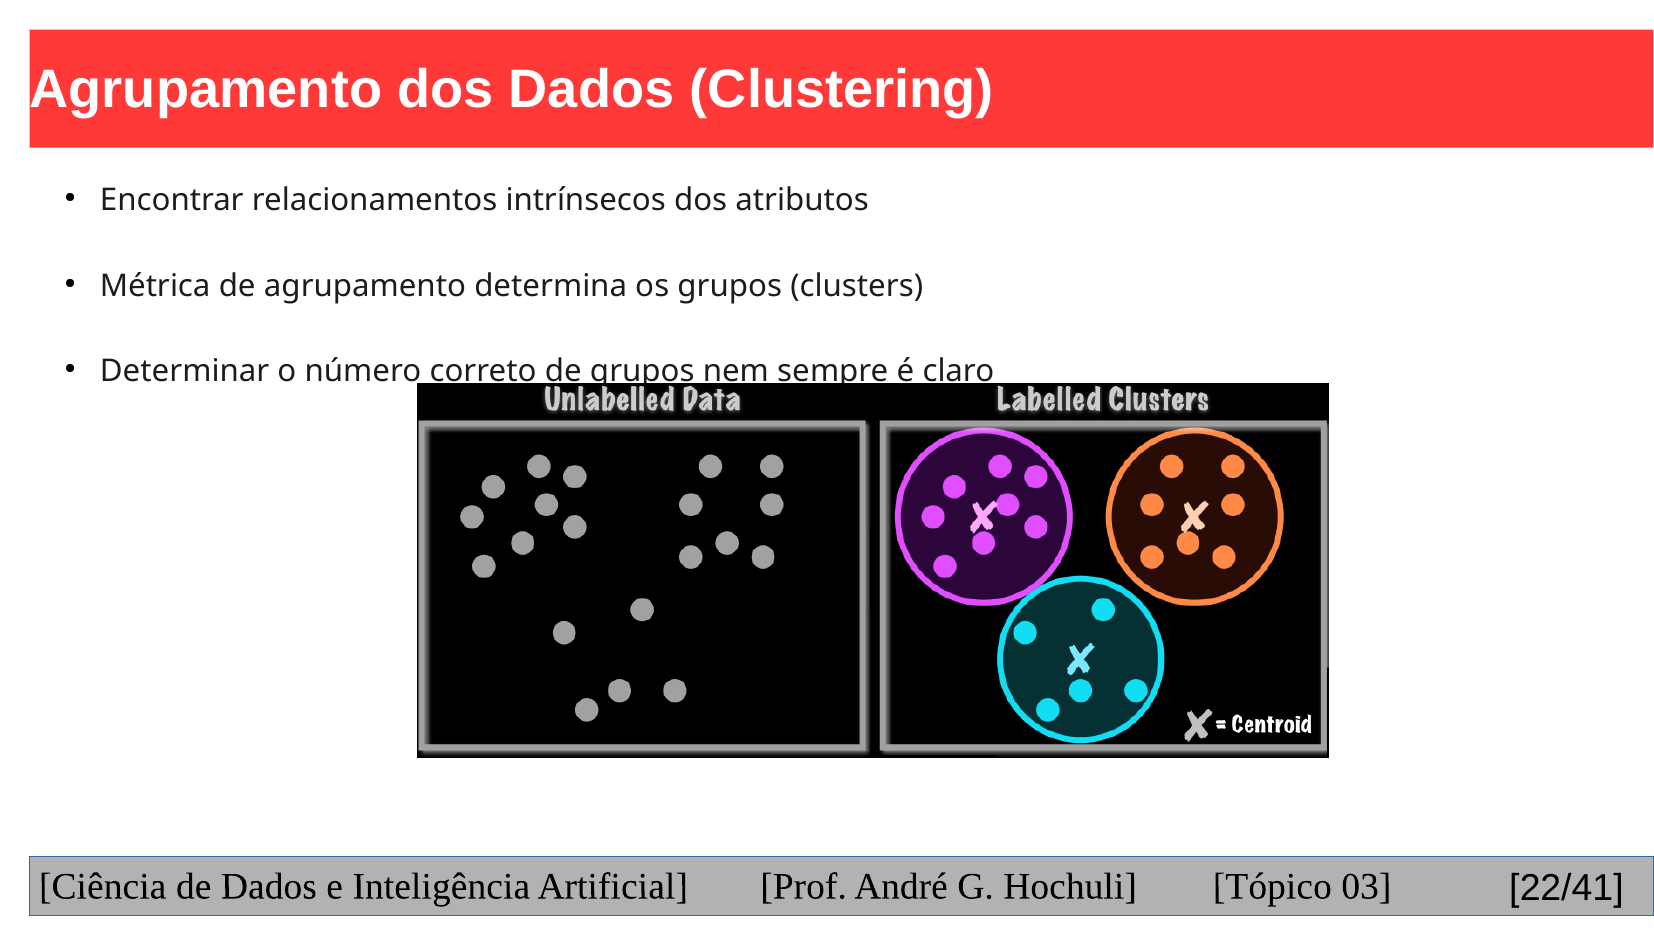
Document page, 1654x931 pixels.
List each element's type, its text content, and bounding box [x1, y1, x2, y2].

picture [417, 383, 1329, 758]
title Agrupamento dos Dados (Clustering) [29, 29, 1654, 148]
text_box Encontrar relacionamentos intrínsecos dos atributos Métrica de agrupamento determina os grupos (clusters) Determinar o número correto de grupos nem sempre é claro [49, 169, 1093, 576]
